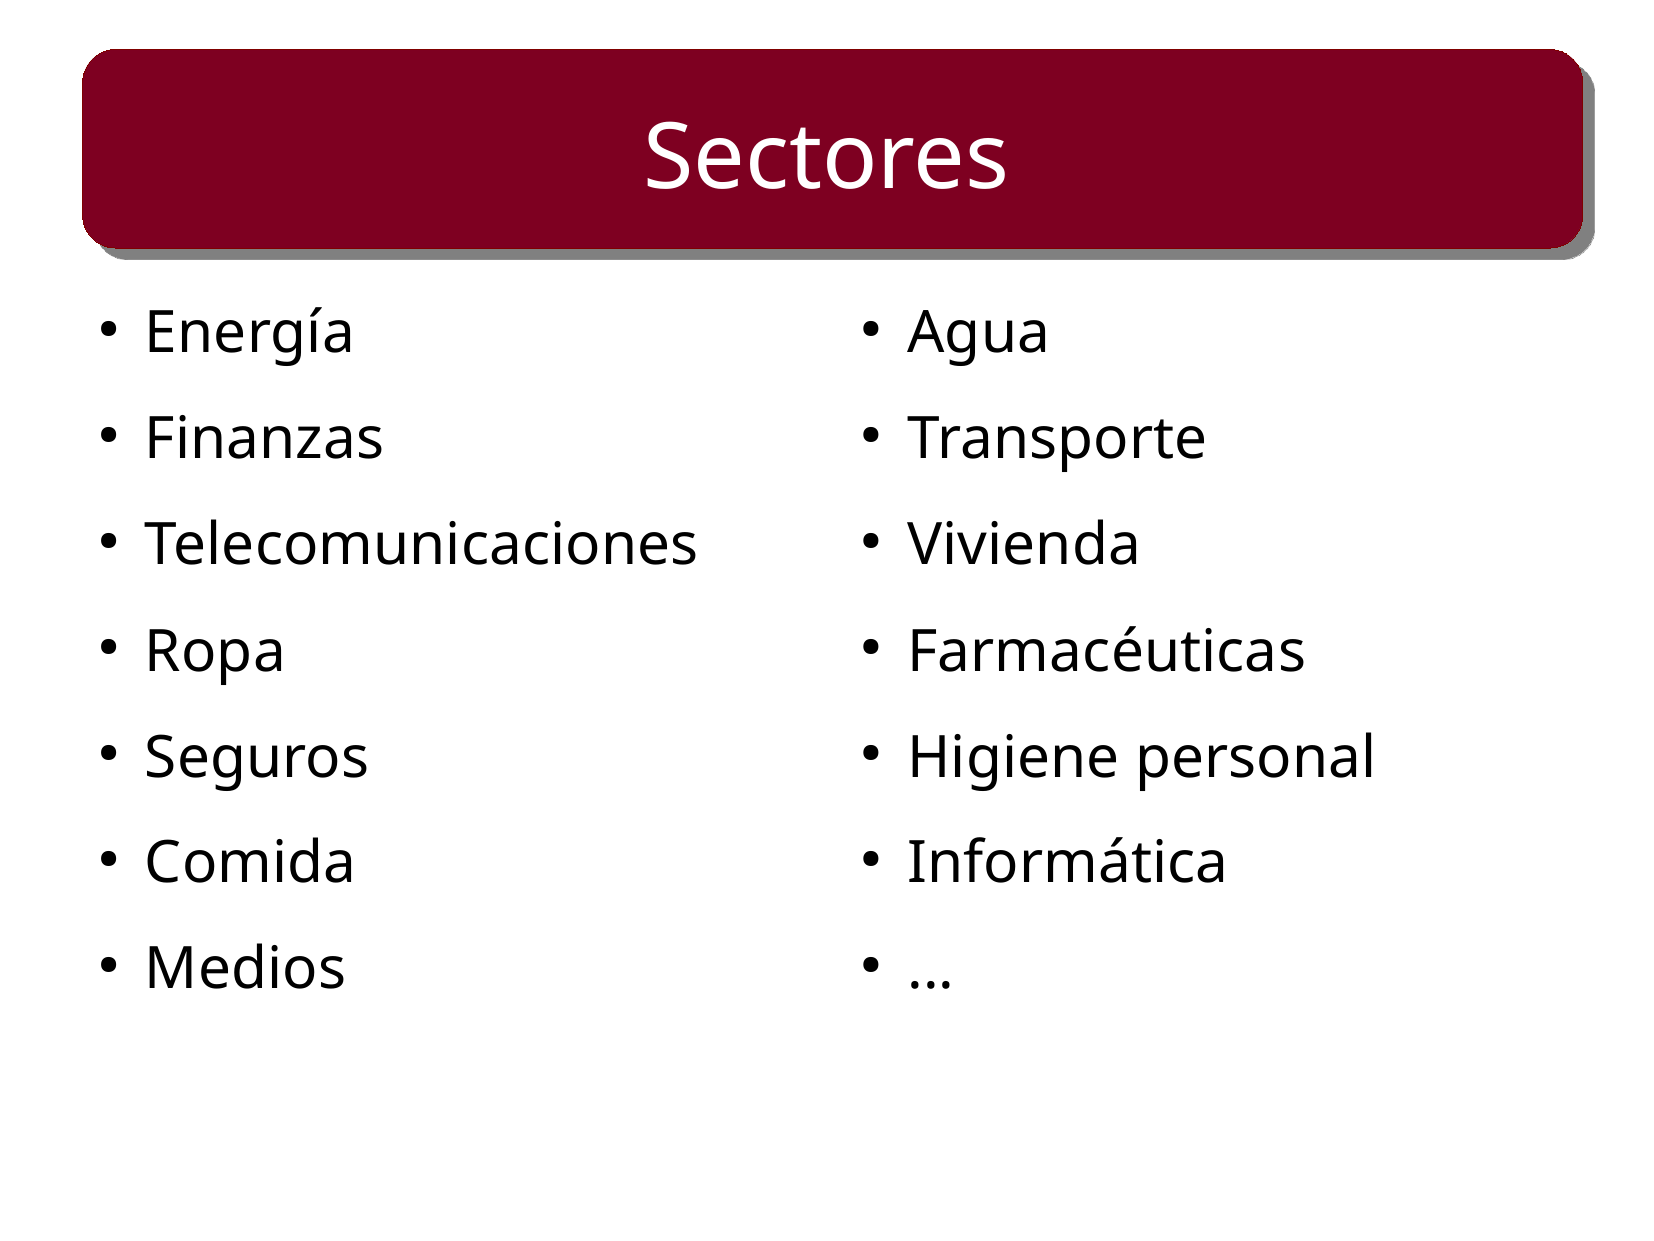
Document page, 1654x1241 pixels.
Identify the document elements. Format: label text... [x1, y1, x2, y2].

list Energía Finanzas Telecomunicaciones Ropa Seguros Comida Medios [82, 290, 809, 1010]
list Agua Transporte Vivienda Farmacéuticas Higiene personal Informática ... [845, 290, 1572, 1010]
title Sectores [82, 49, 1571, 257]
